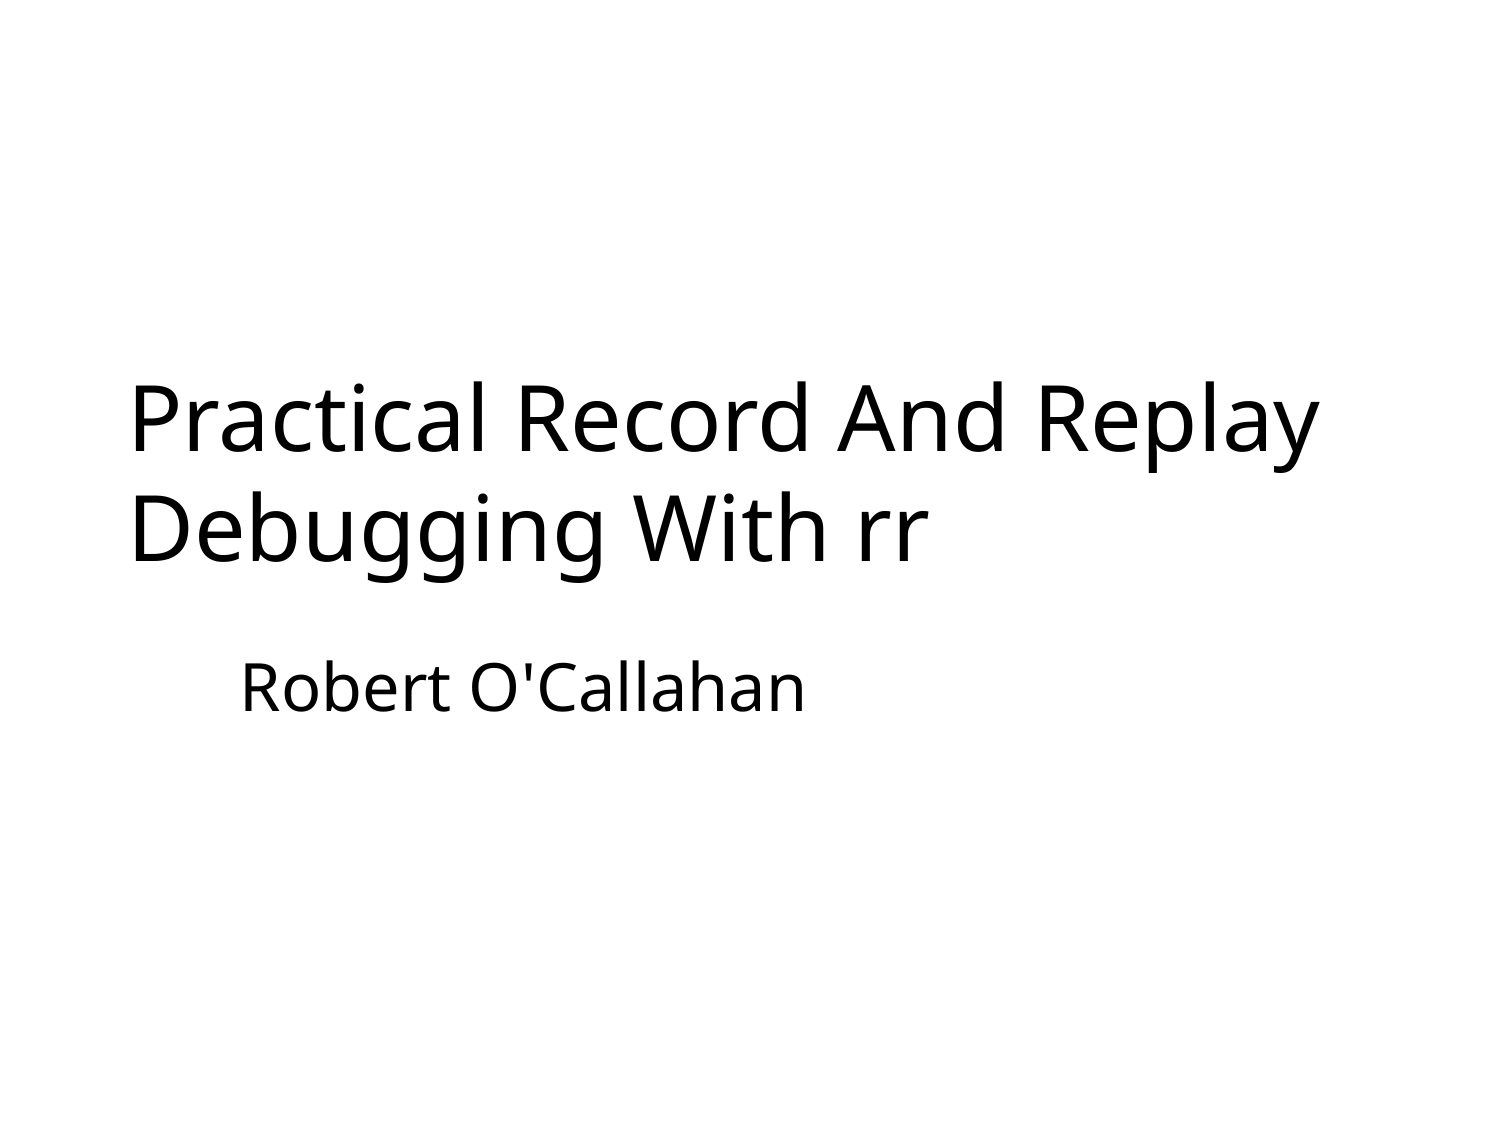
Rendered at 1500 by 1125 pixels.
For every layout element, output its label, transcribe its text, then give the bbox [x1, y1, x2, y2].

text_box Robert O'Callahan [224, 637, 1274, 924]
text_box Practical Record And Replay Debugging With rr [112, 349, 1387, 590]
